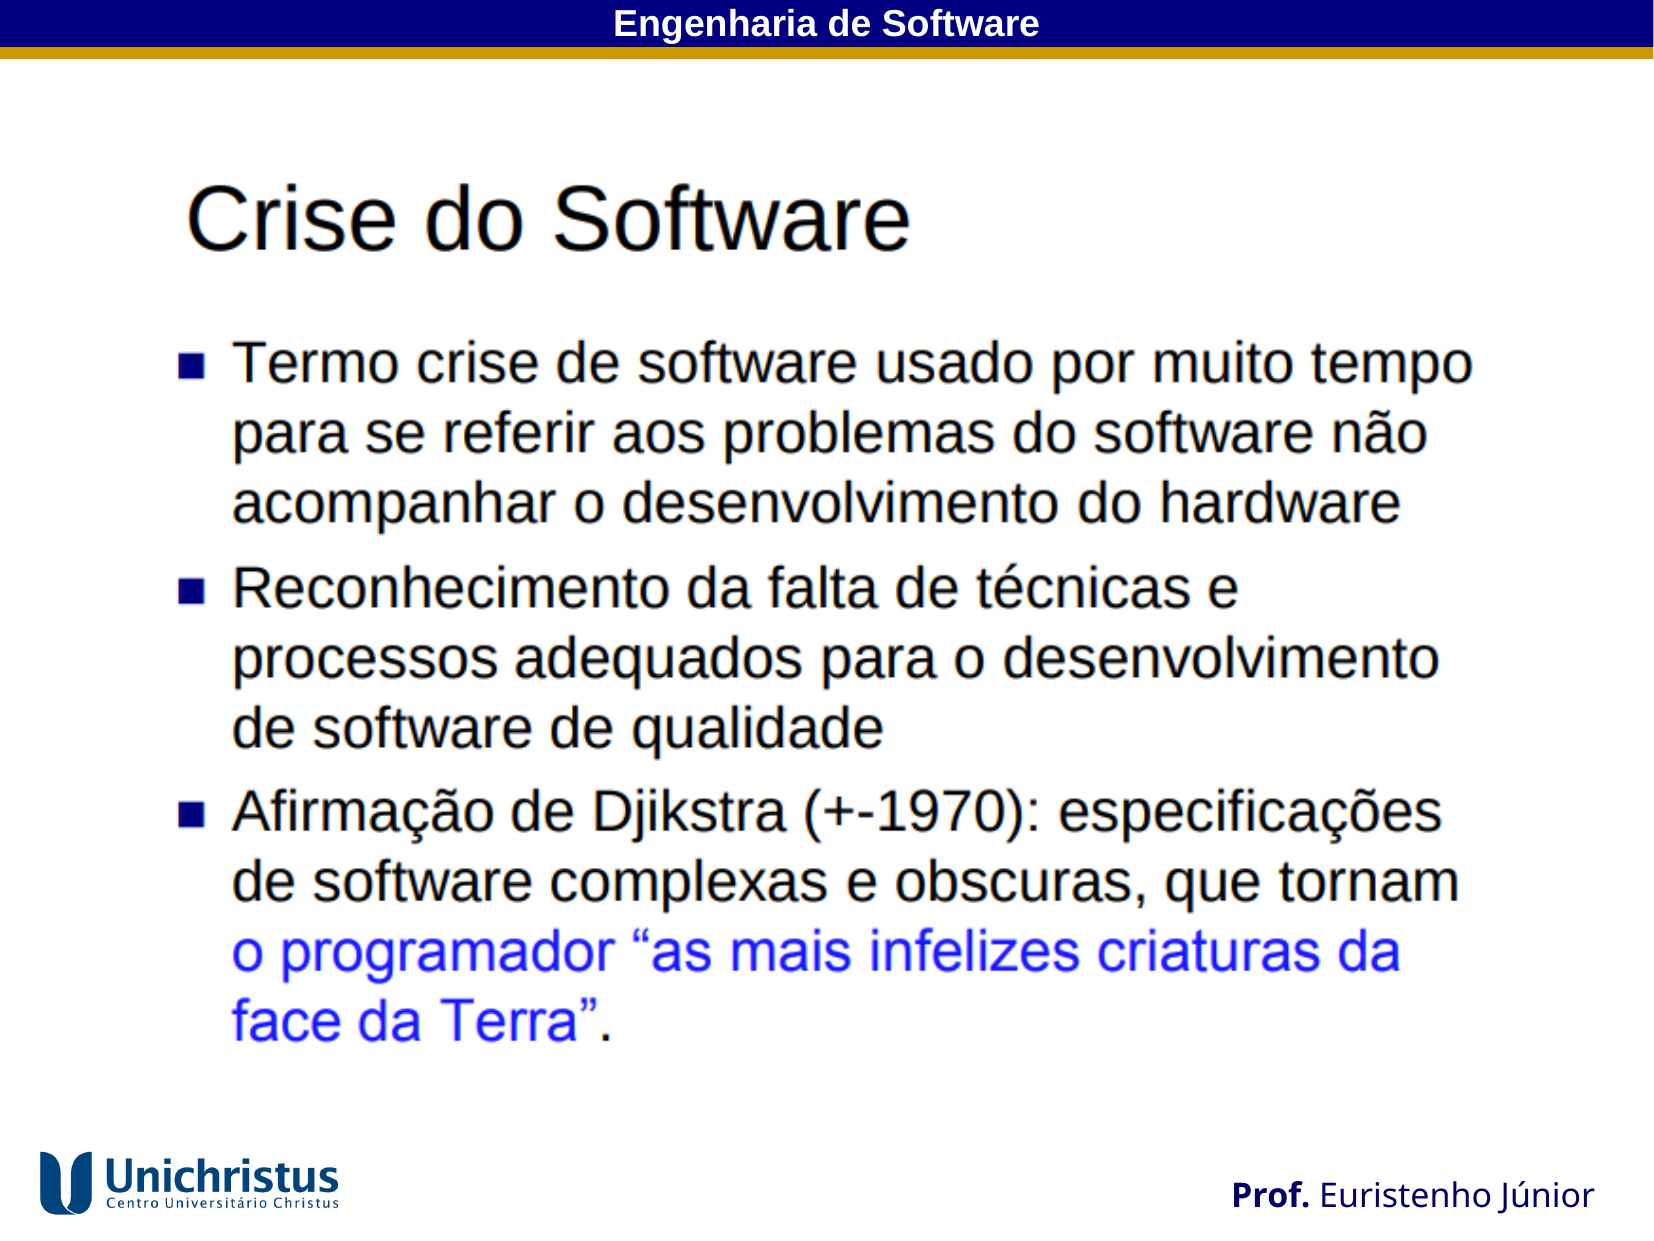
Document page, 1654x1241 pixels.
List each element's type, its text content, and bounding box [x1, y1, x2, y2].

picture [35, 1148, 343, 1217]
text_box [0, 47, 1654, 60]
picture [141, 163, 1501, 1081]
text_box Engenharia de Software [0, 0, 1654, 47]
text_box Prof. Euristenho Júnior [1216, 1163, 1654, 1224]
